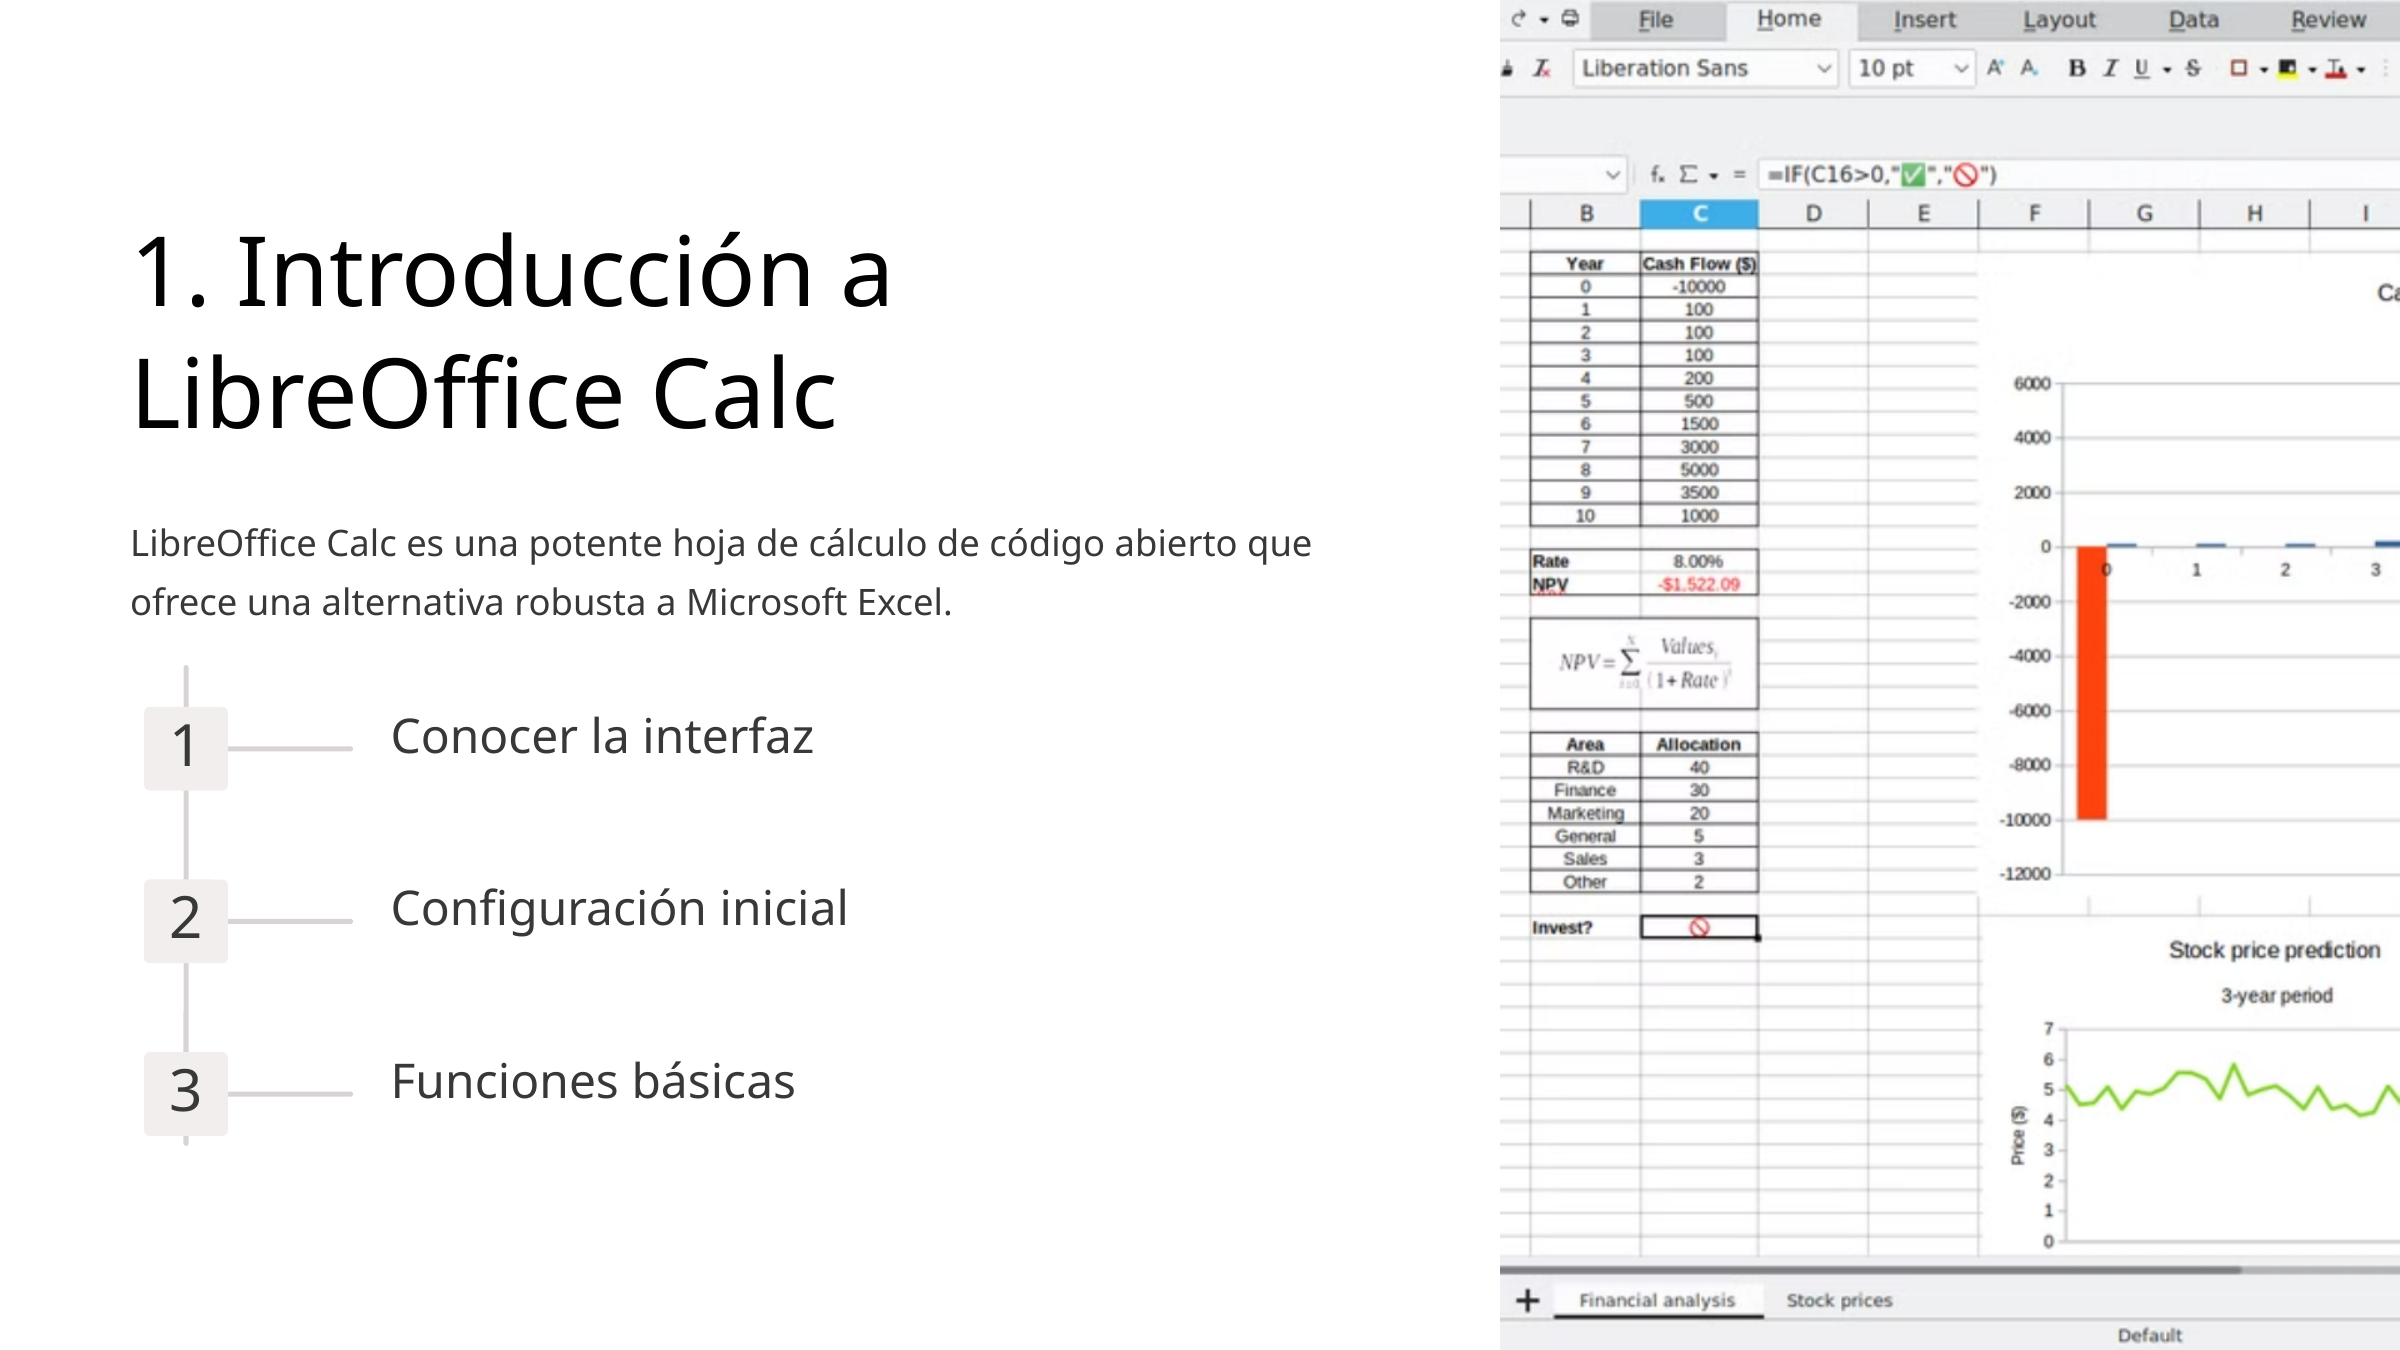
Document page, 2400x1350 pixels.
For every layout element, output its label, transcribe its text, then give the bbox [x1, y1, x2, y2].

picture [1500, 0, 2400, 1350]
text_box Configuración inicial [390, 874, 879, 936]
text_box LibreOffice Calc es una potente hoja de cálculo de código abierto que ofrece una alternativa robusta a Microsoft Excel. [130, 504, 1370, 624]
text_box 3 [170, 1064, 202, 1124]
text_box [144, 665, 354, 1146]
text_box Conocer la interfaz [390, 702, 879, 764]
text_box 2 [170, 892, 202, 951]
text_box Funciones básicas [390, 1047, 879, 1109]
text_box 1 [170, 719, 202, 779]
text_box 1. Introducción a LibreOffice Calc [130, 204, 1370, 449]
